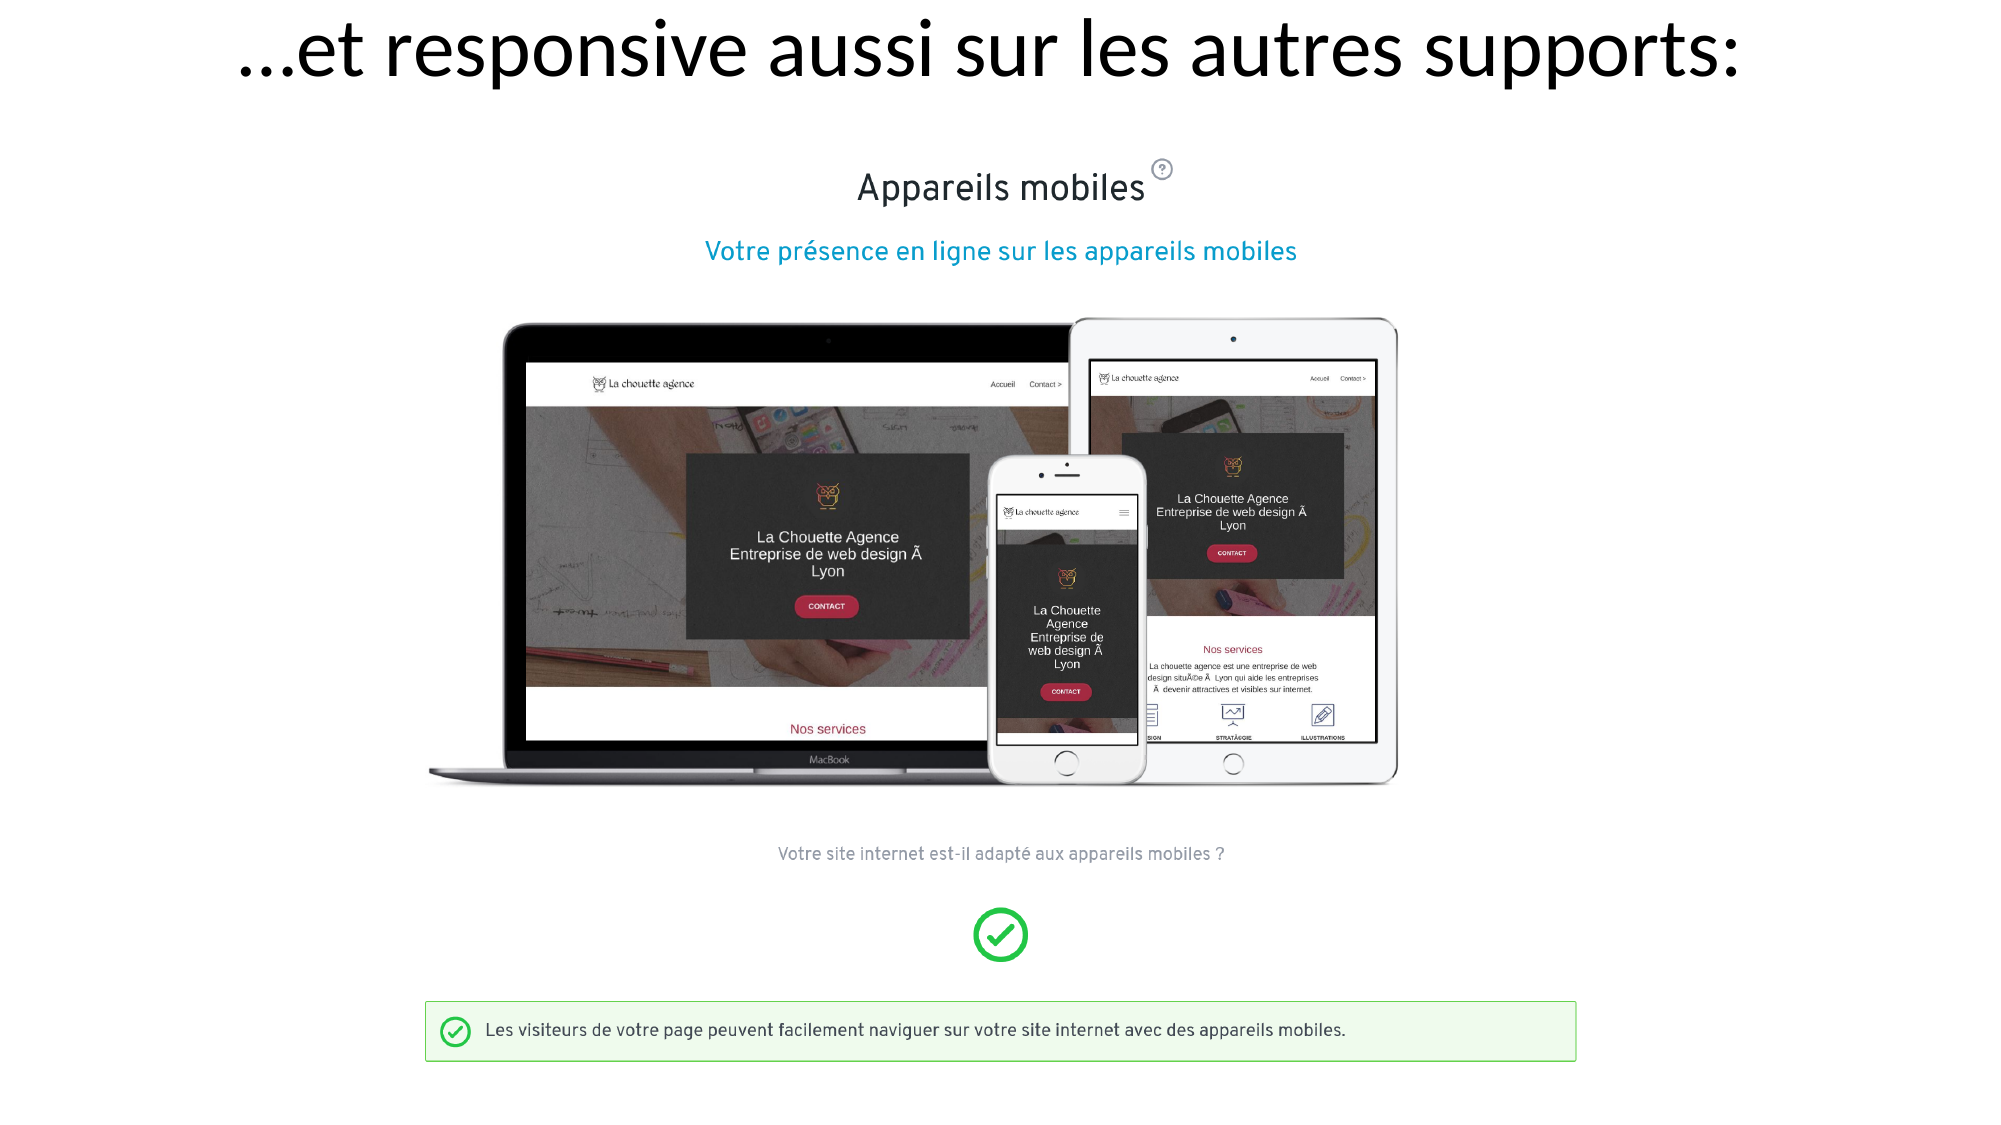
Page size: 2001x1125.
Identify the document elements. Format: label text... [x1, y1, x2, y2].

text_box …et responsive aussi sur les autres supports: [223, 0, 1921, 102]
picture [357, 101, 1643, 1123]
